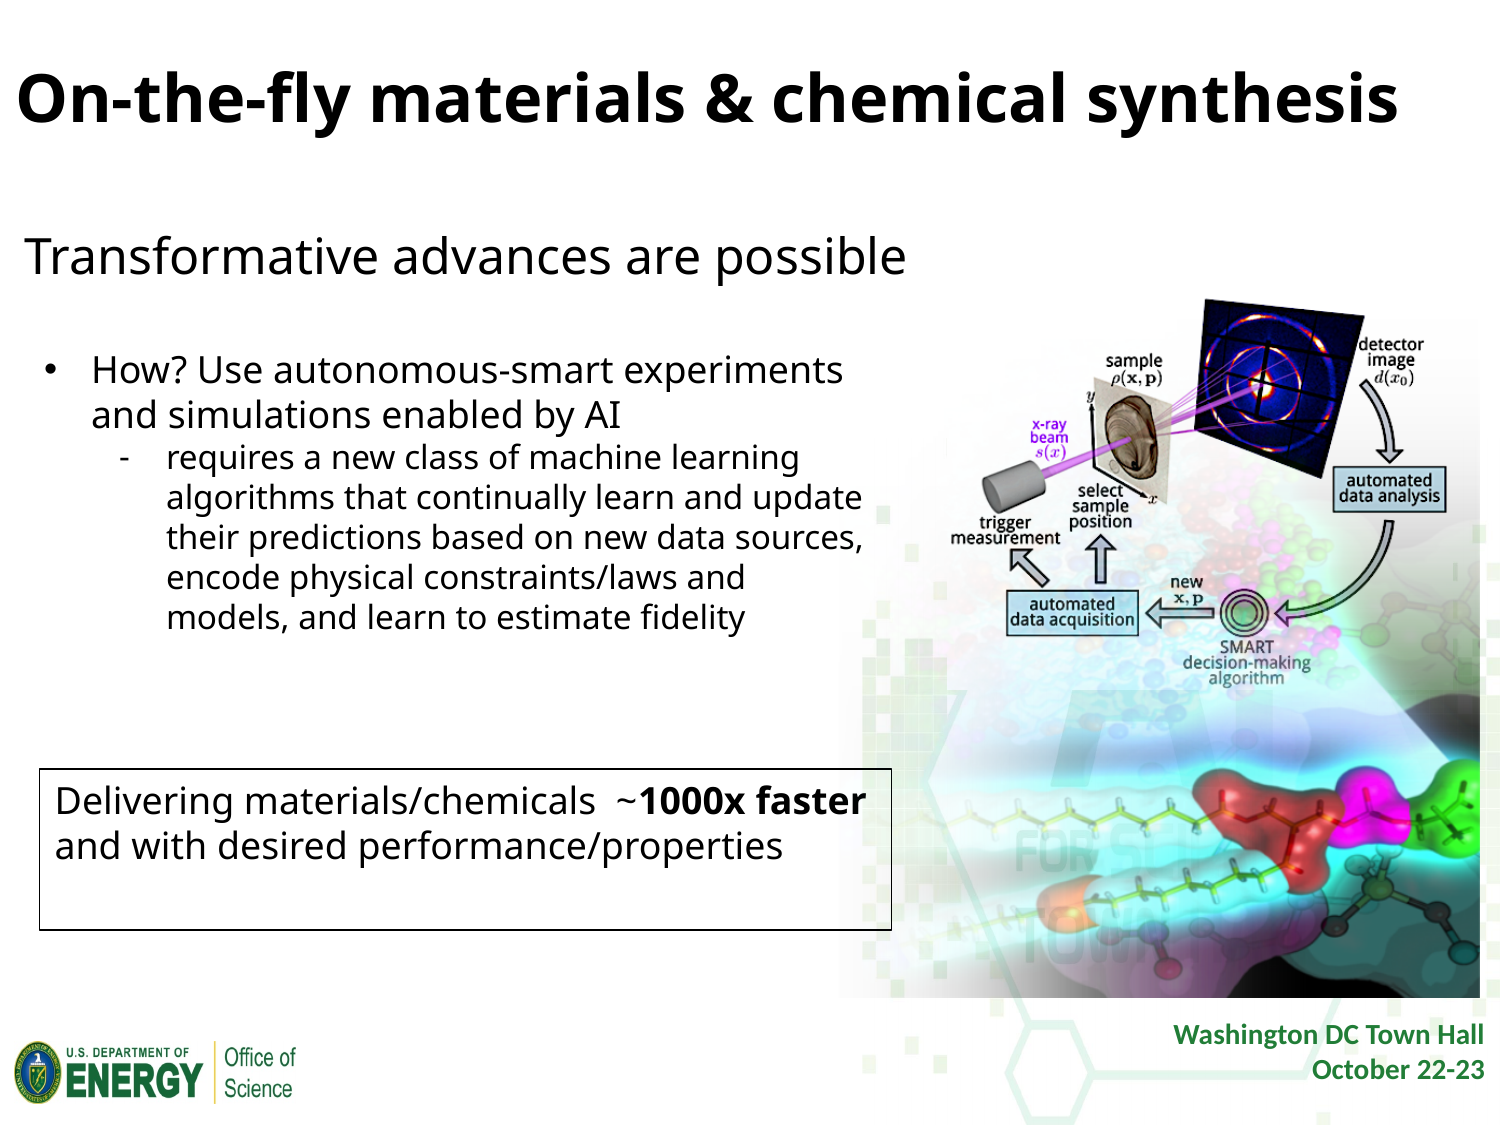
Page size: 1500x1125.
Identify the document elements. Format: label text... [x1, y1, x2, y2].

text_box Delivering materials/chemicals ~1000x faster and with desired performance/properties [39, 769, 416, 931]
title Transformative advances are possible [9, 219, 416, 298]
picture [416, 0, 1500, 1125]
picture [14, 1041, 296, 1104]
text_box How? Use autonomous-smart experiments and simulations enabled by AI requires a new class of machine learning algorithms that continually learn and update their predictions based on new data sources, encode physical constraints/laws and models, and learn to estimate fidelity [29, 338, 416, 718]
list On-the-fly materials & chemical synthesis [0, 57, 416, 136]
